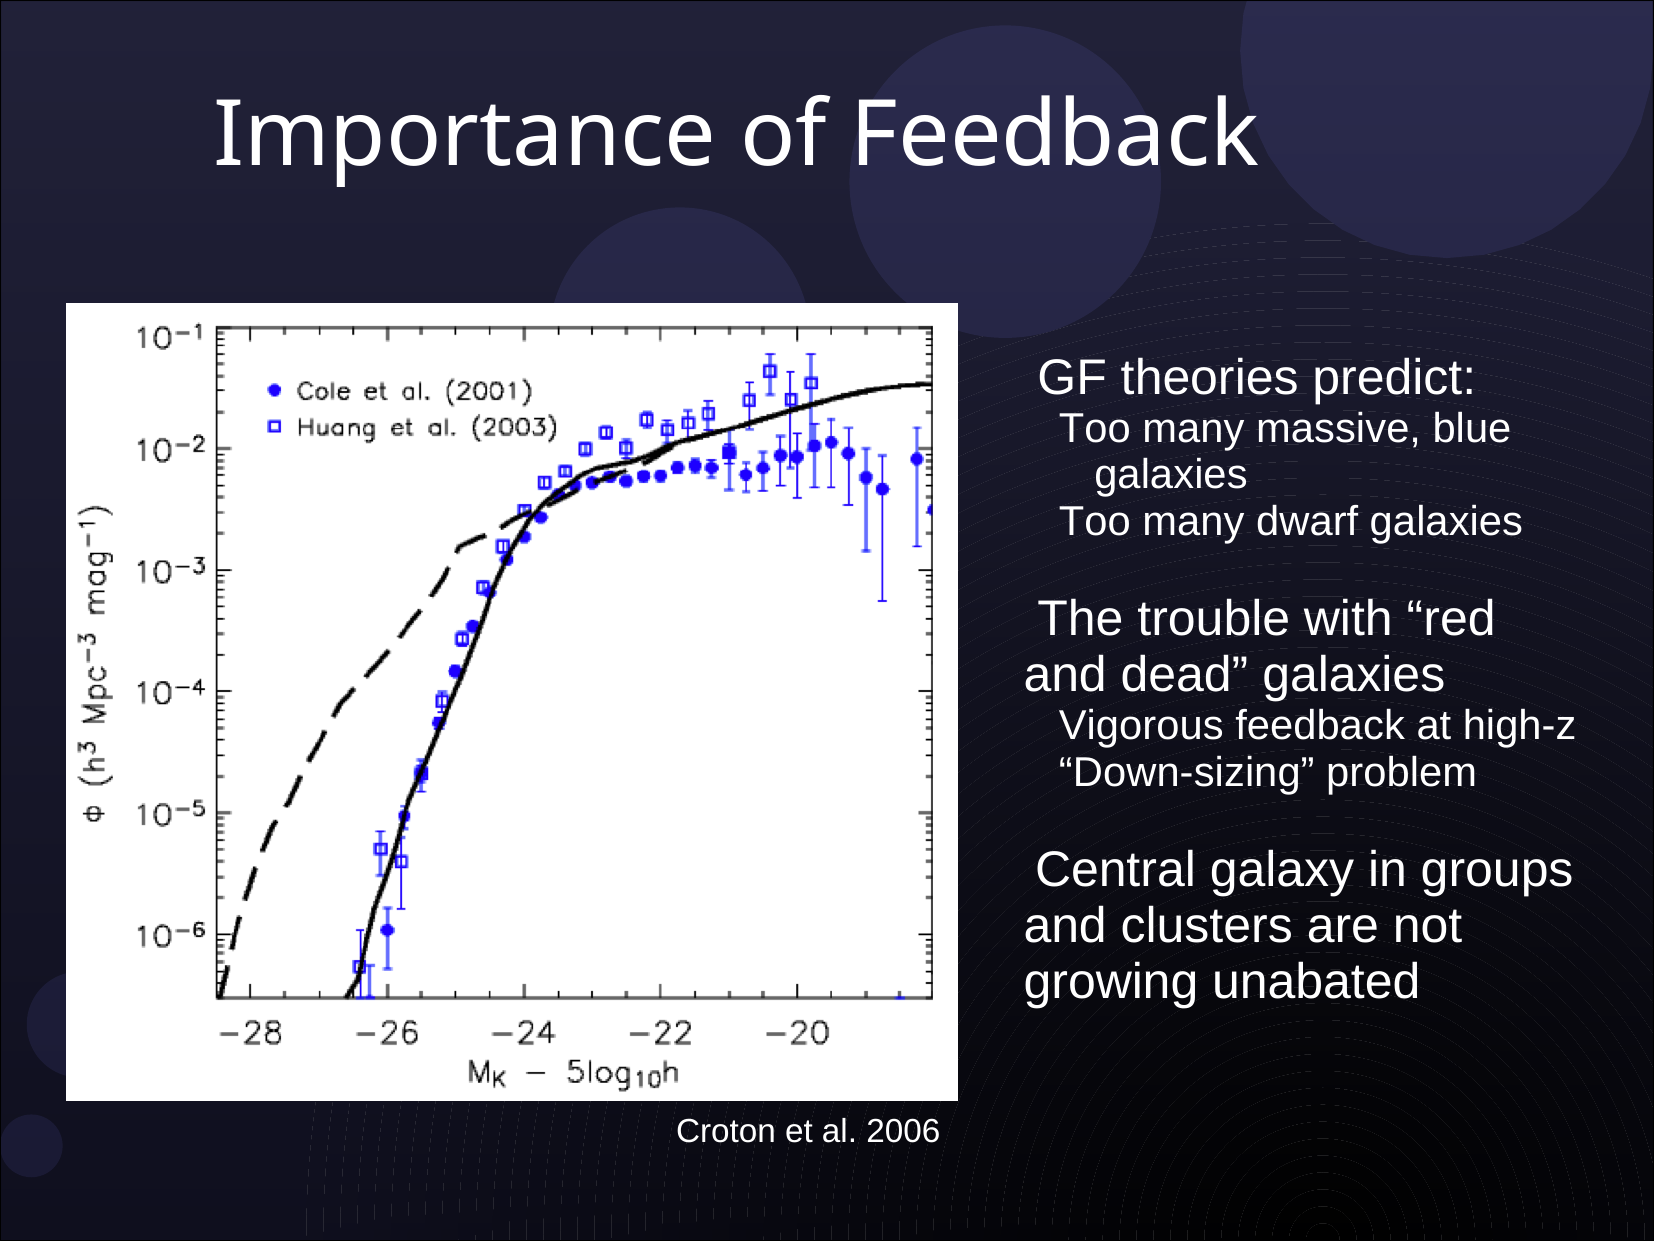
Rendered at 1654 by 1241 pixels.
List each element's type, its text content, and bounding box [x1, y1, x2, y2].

picture [66, 303, 958, 1101]
text_box Importance of Feedback [213, 67, 1438, 197]
text_box Croton et al. 2006 [676, 1112, 941, 1150]
text_box GF theories predict: Too many massive, blue galaxies Too many dwarf galaxies The trouble with “red and dead” galaxies Vigorous feedback at high-z “Down-sizing” problem Central galaxy in groups and clusters are not growing unabated [1020, 345, 1588, 1059]
